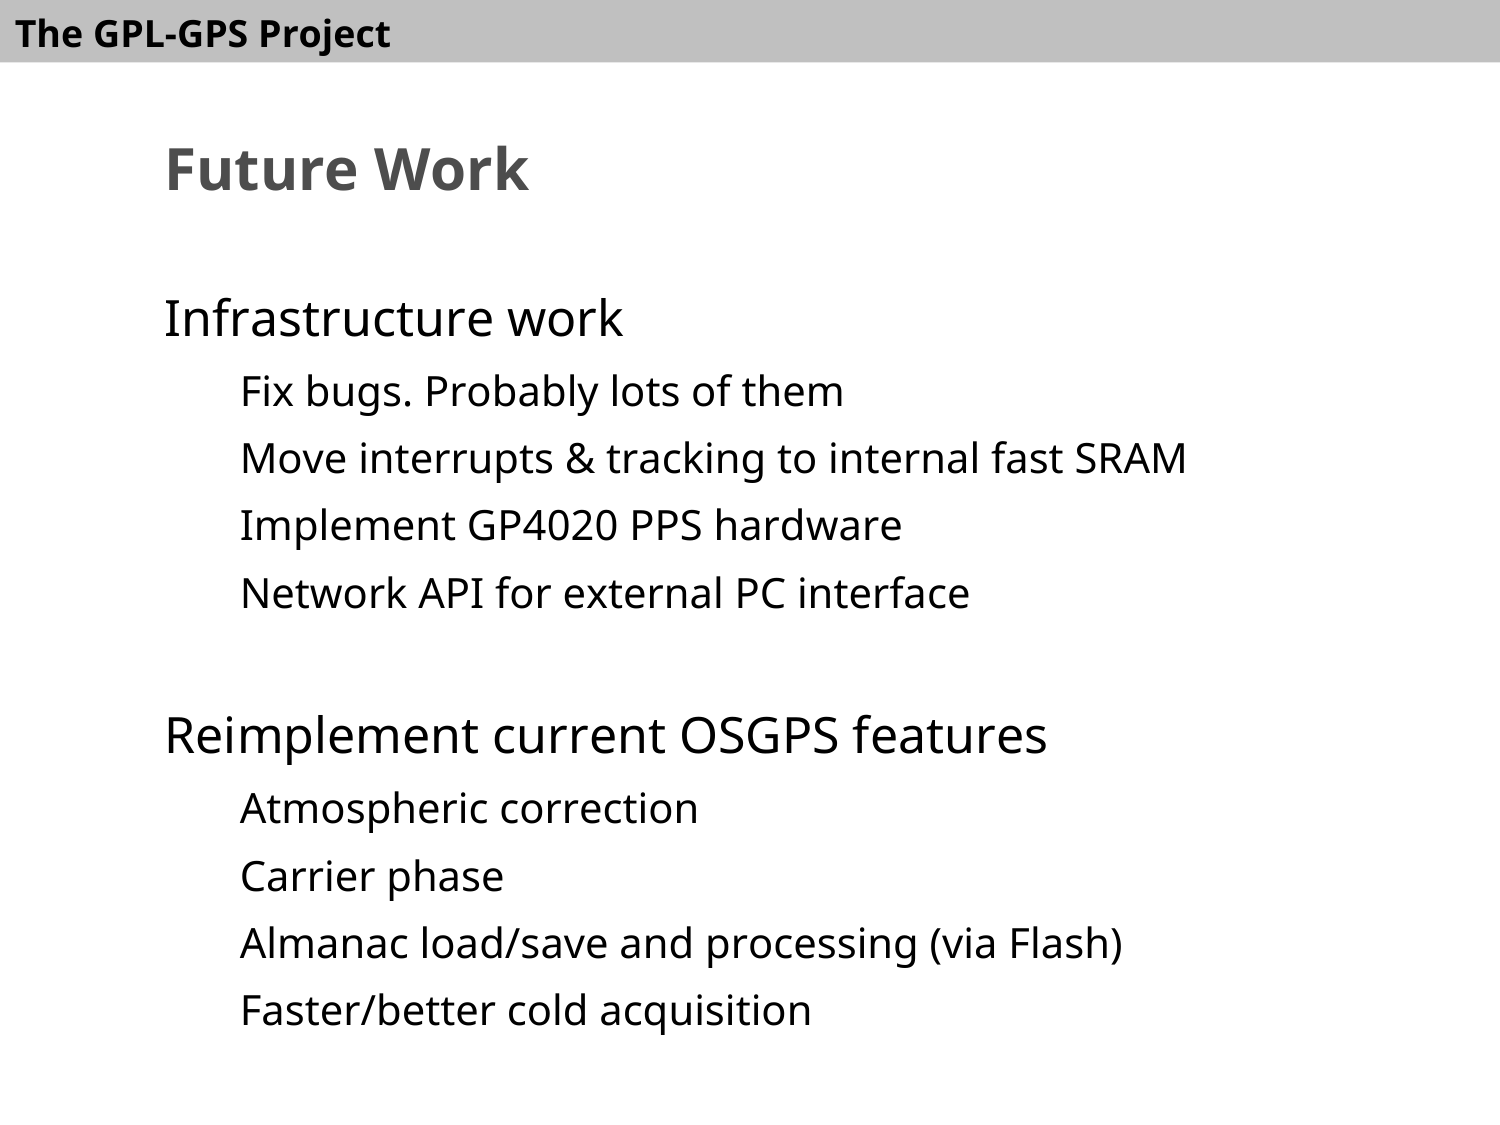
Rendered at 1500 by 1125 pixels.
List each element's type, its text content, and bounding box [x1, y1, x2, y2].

title Future Work [149, 124, 1463, 213]
list Infrastructure work Fix bugs. Probably lots of them Move interrupts & tracking to internal fast SRAM Implement GP4020 PPS hardware Network API for external PC interface Reimplement current OSGPS features Atmospheric correction Carrier phase Almanac load/save and processing (via Flash) Faster/better cold acquisition [149, 275, 1463, 1028]
